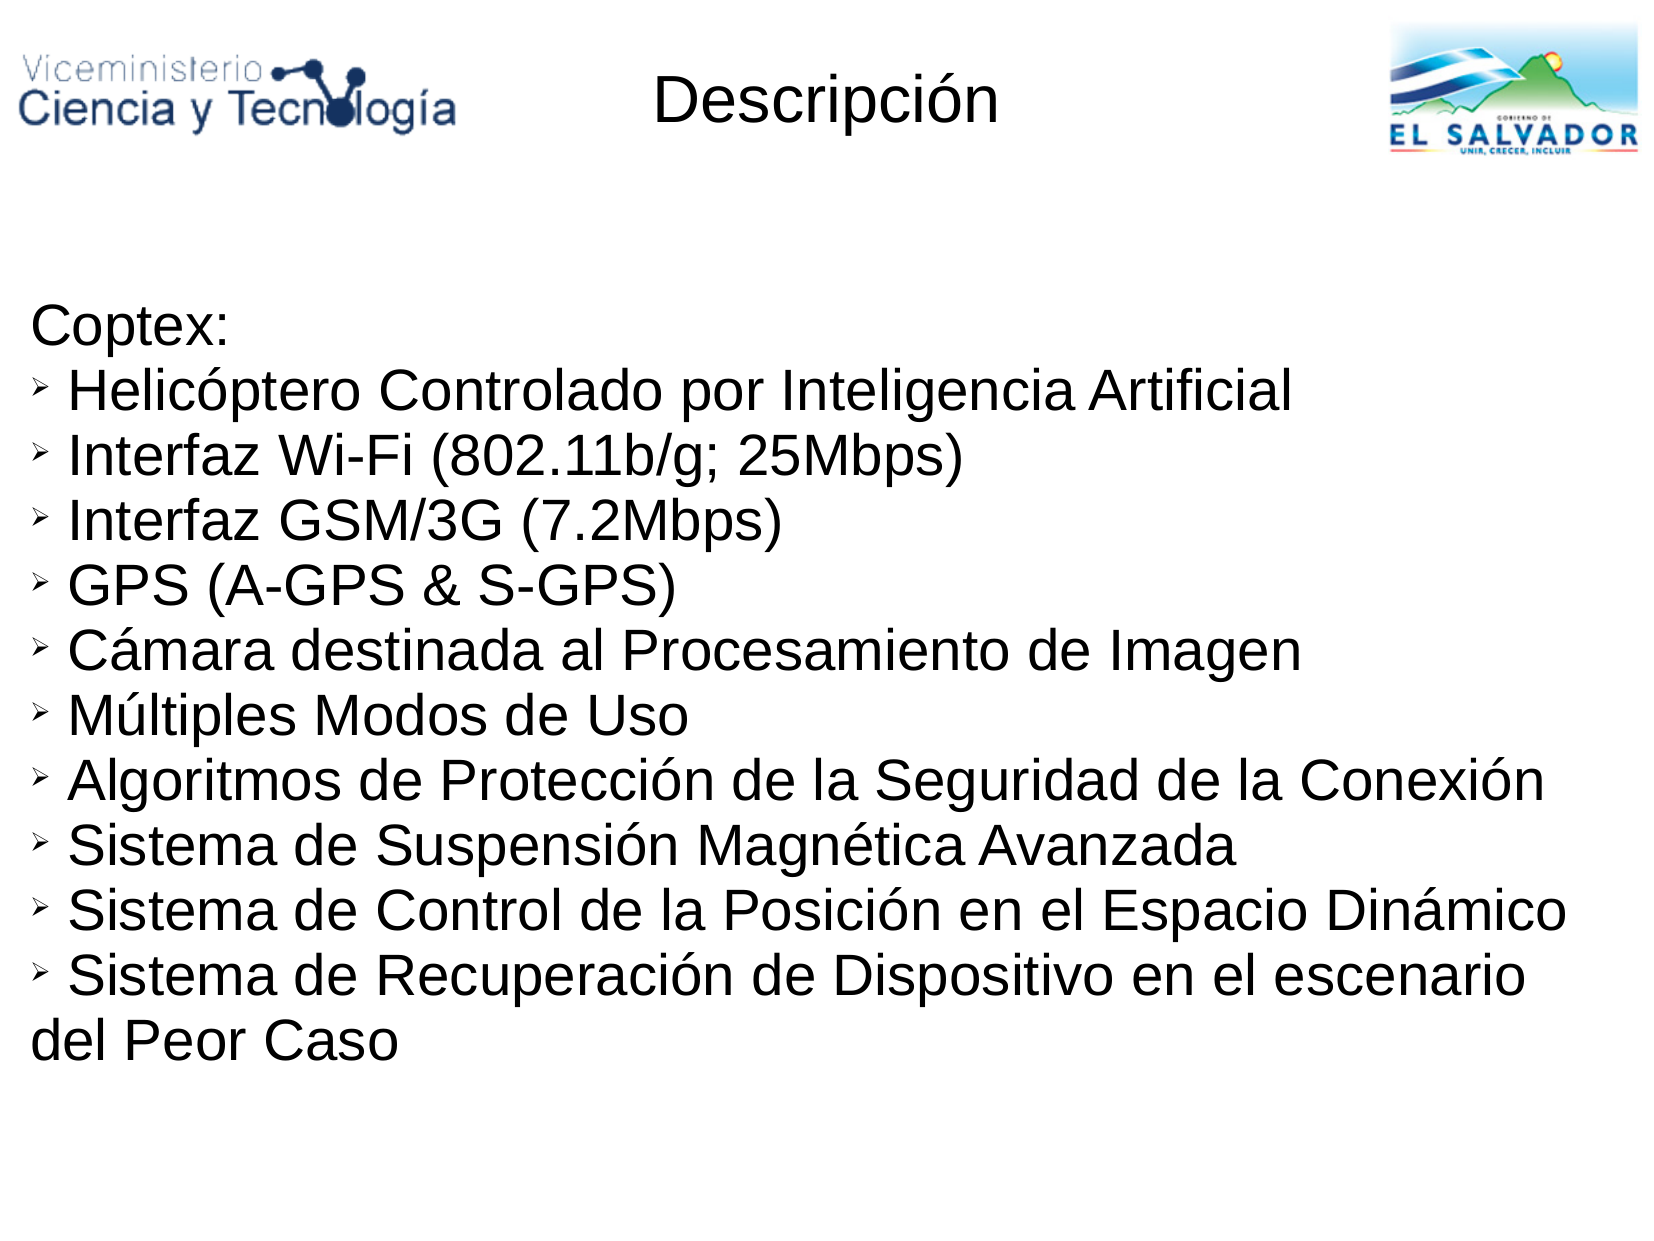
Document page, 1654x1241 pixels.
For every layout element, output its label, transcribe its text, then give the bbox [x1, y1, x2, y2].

picture [11, 17, 475, 162]
picture [1388, 15, 1642, 160]
subtitle Coptex: Helicóptero Controlado por Inteligencia Artificial Interfaz Wi-Fi (802.11b/g; 25Mbps) Interfaz GSM/3G (7.2Mbps) GPS (A-GPS & S-GPS) Cámara destinada al Procesamiento de Imagen Múltiples Modos de Uso Algoritmos de Protección de la Seguridad de la Conexión Sistema de Suspensión Magnética Avanzada Sistema de Control de la Posición en el Espacio Dinámico Sistema de Recuperación de Dispositivo en el escenario del Peor Caso [30, 195, 1621, 1171]
title Descripción [29, 49, 1624, 151]
